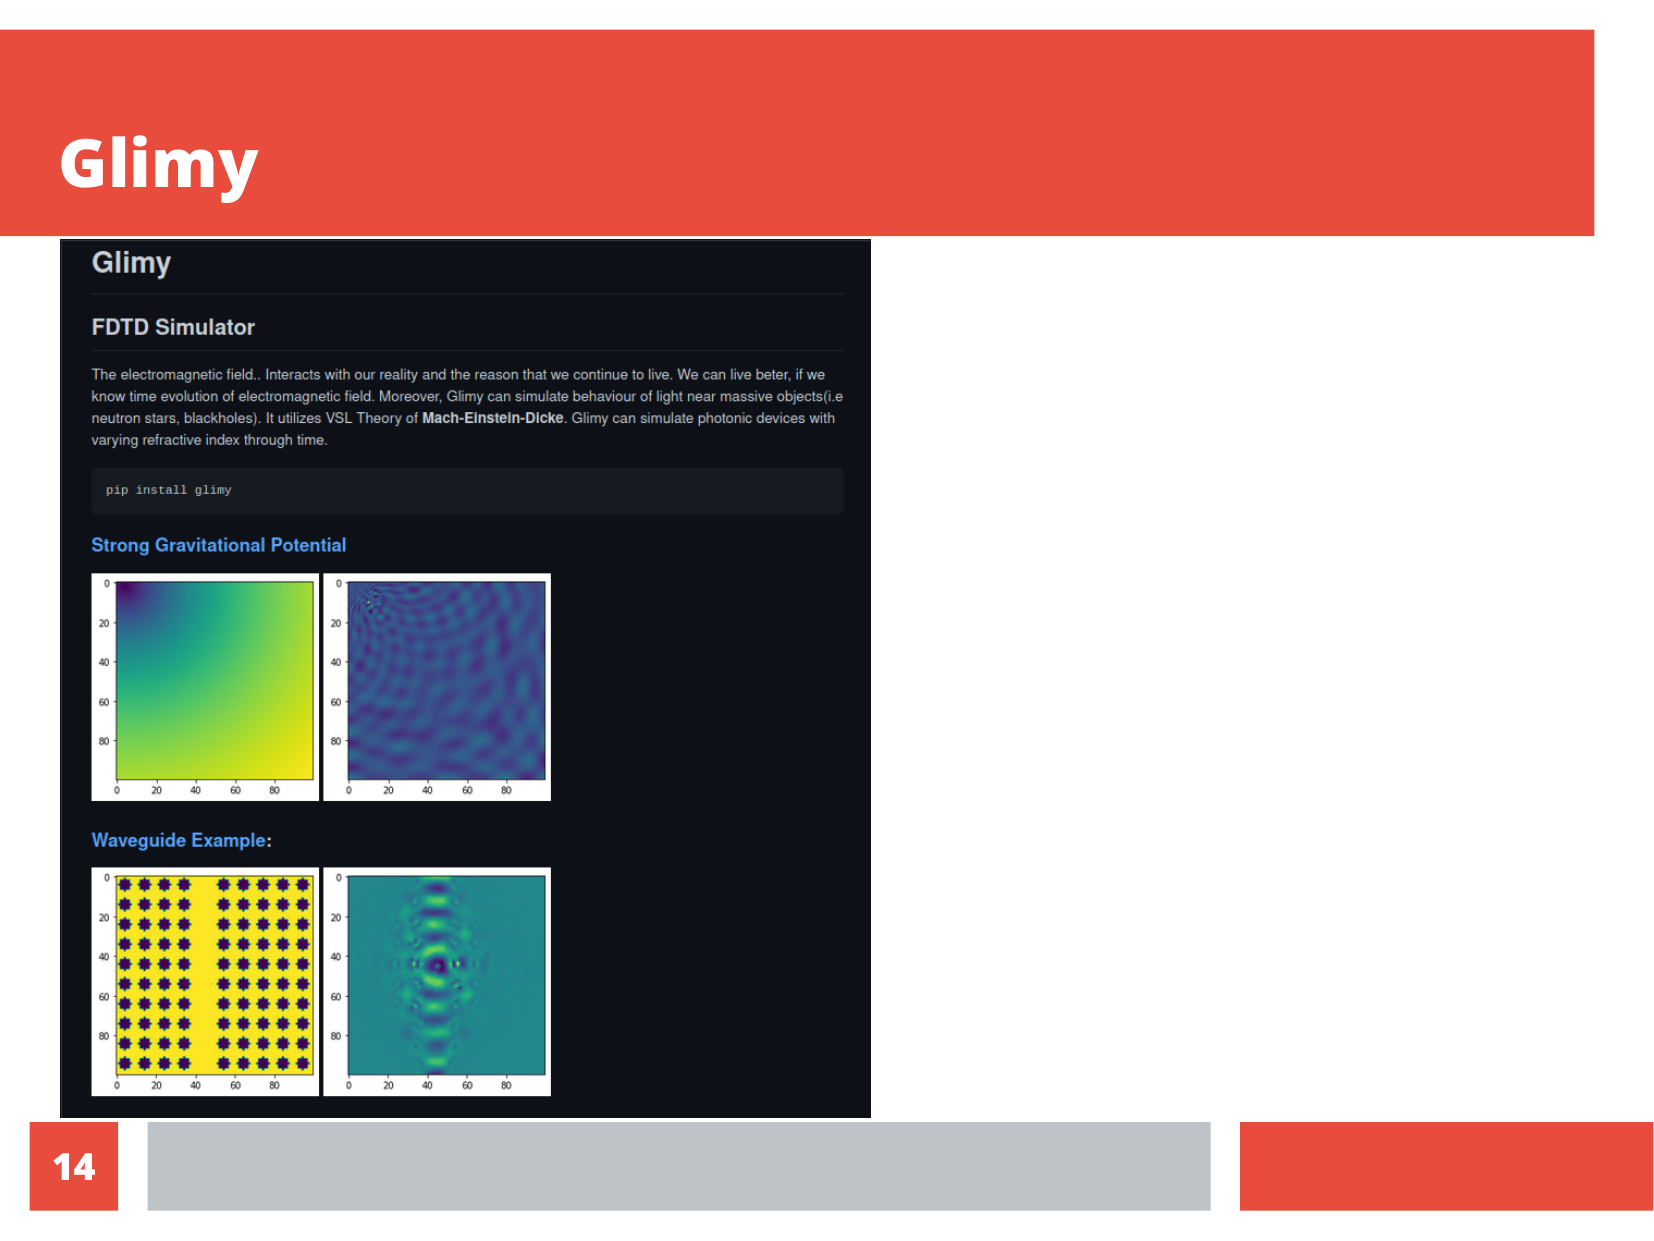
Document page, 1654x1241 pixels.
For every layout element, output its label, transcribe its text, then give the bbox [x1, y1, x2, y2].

title Glimy [59, 59, 1595, 207]
picture [60, 239, 871, 1118]
